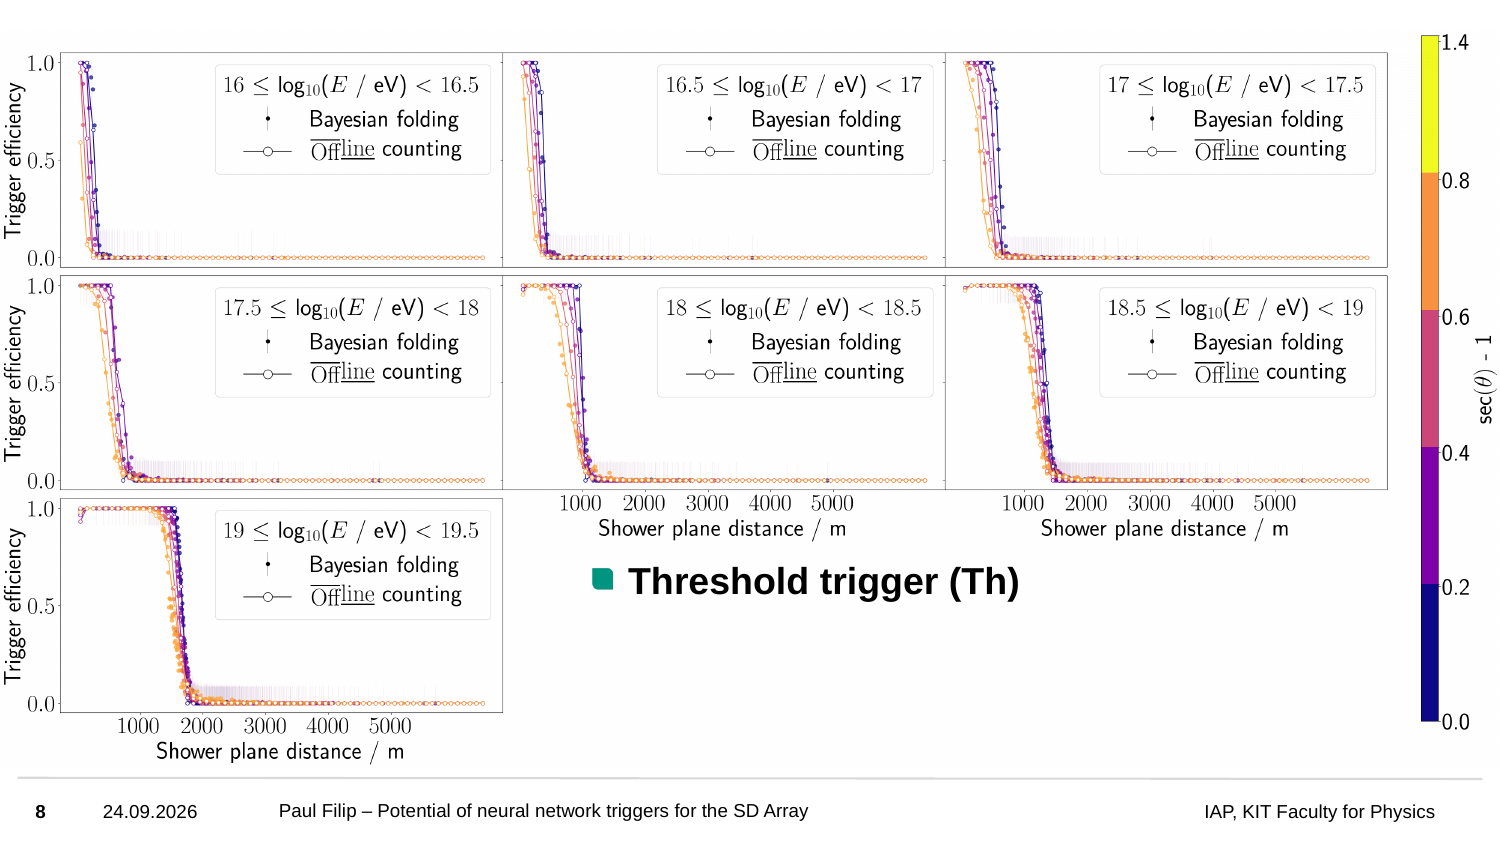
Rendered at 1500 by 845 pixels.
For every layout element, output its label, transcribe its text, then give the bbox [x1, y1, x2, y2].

picture [0, 29, 1500, 768]
list Threshold trigger (Th) [544, 562, 1388, 751]
